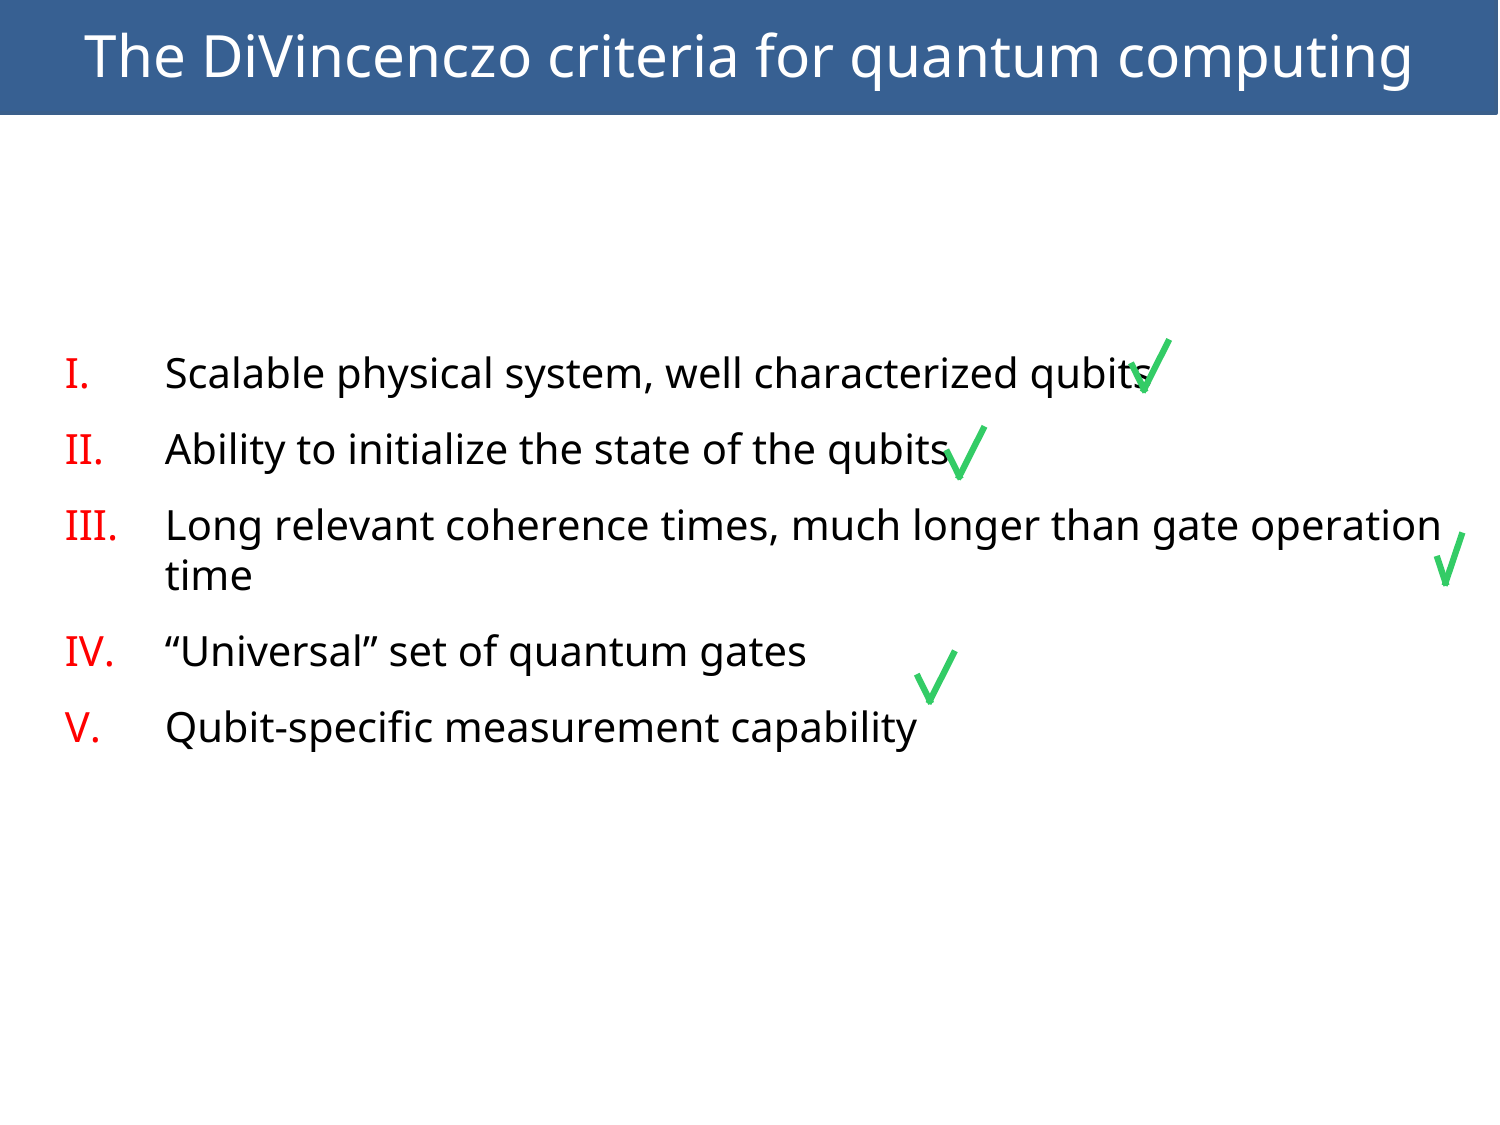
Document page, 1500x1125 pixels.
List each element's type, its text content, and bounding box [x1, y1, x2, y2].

text_box The DiVincenczo criteria for quantum computing [45, 11, 1454, 97]
text_box Scalable physical system, well characterized qubits Ability to initialize the state of the qubits Long relevant coherence times, much longer than gate operation time “Universal” set of quantum gates Qubit-specific measurement capability [49, 338, 1500, 759]
